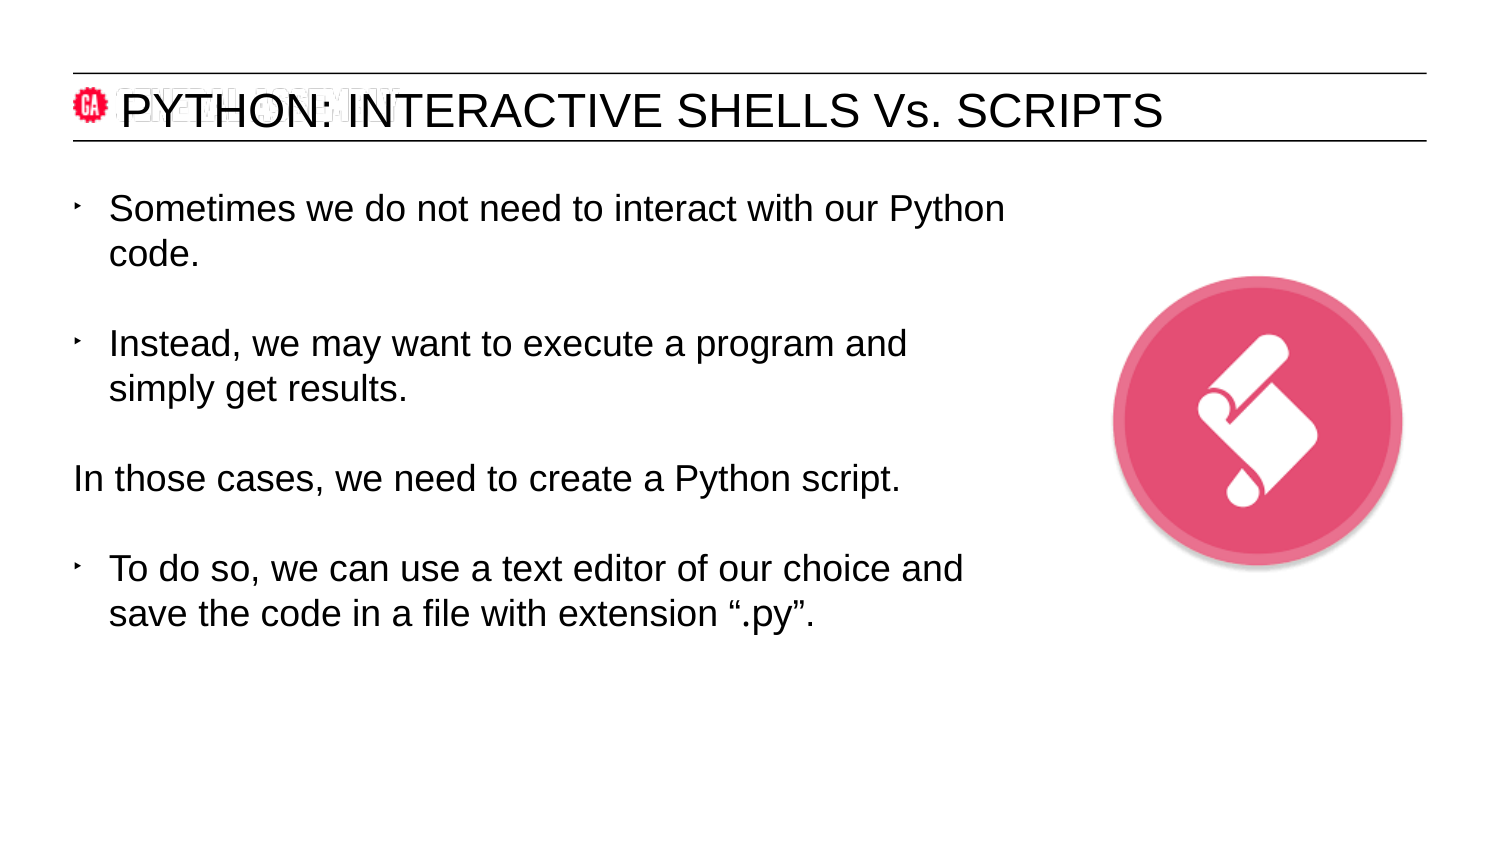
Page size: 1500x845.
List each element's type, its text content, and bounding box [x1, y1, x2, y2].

picture [73, 87, 120, 123]
picture [1093, 256, 1423, 587]
text_box Sometimes we do not need to interact with our Python code. Instead, we may want to execute a program and simply get results. In those cases, we need to create a Python script. To do so, we can use a text editor of our choice and save the code in a file with extension “.py”. [73, 183, 1016, 823]
text_box PYTHON: INTERACTIVE SHELLS Vs. SCRIPTS [120, 79, 1347, 129]
